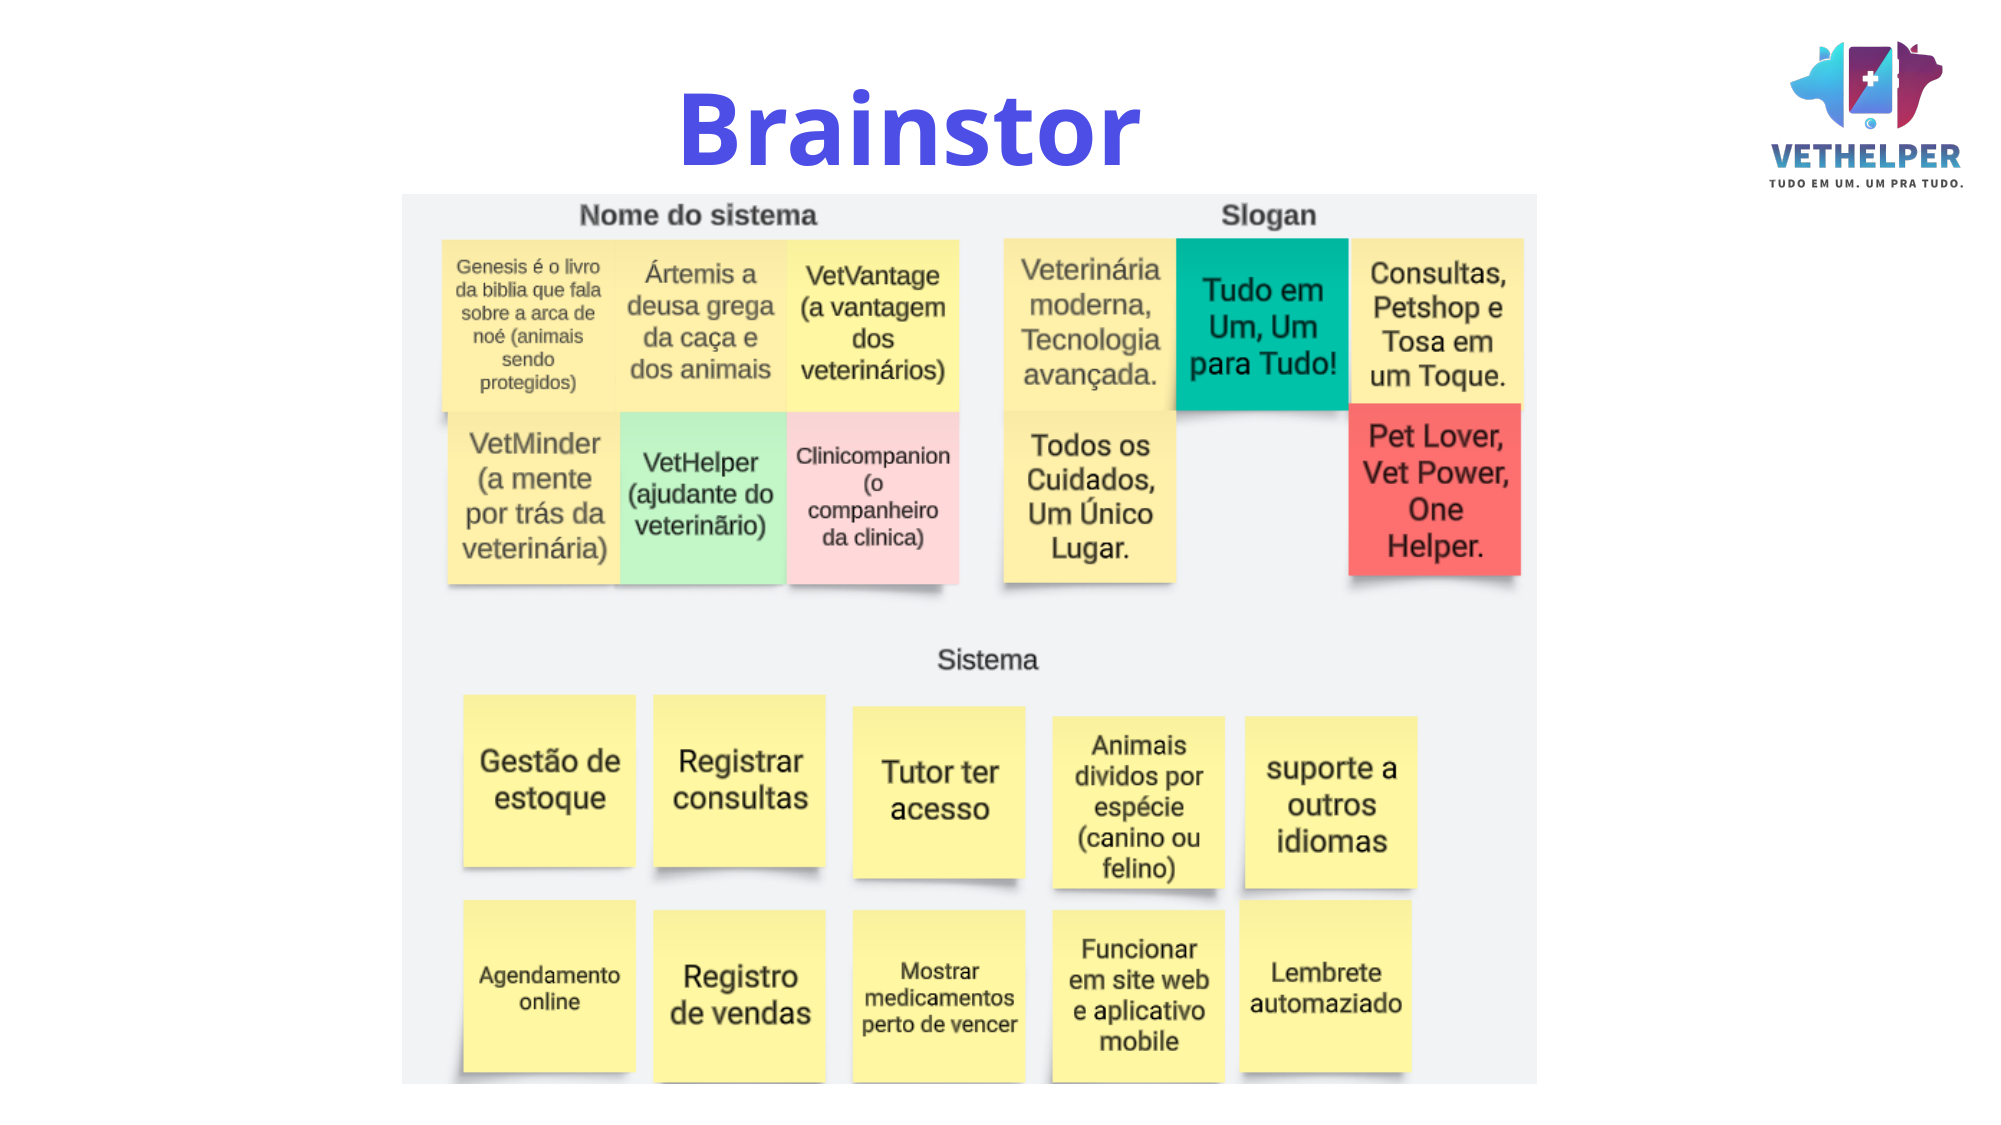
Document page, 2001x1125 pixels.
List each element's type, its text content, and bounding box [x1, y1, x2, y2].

picture [1767, 35, 1965, 193]
picture [402, 194, 1537, 1084]
text_box Brainstorm [660, 57, 1225, 194]
